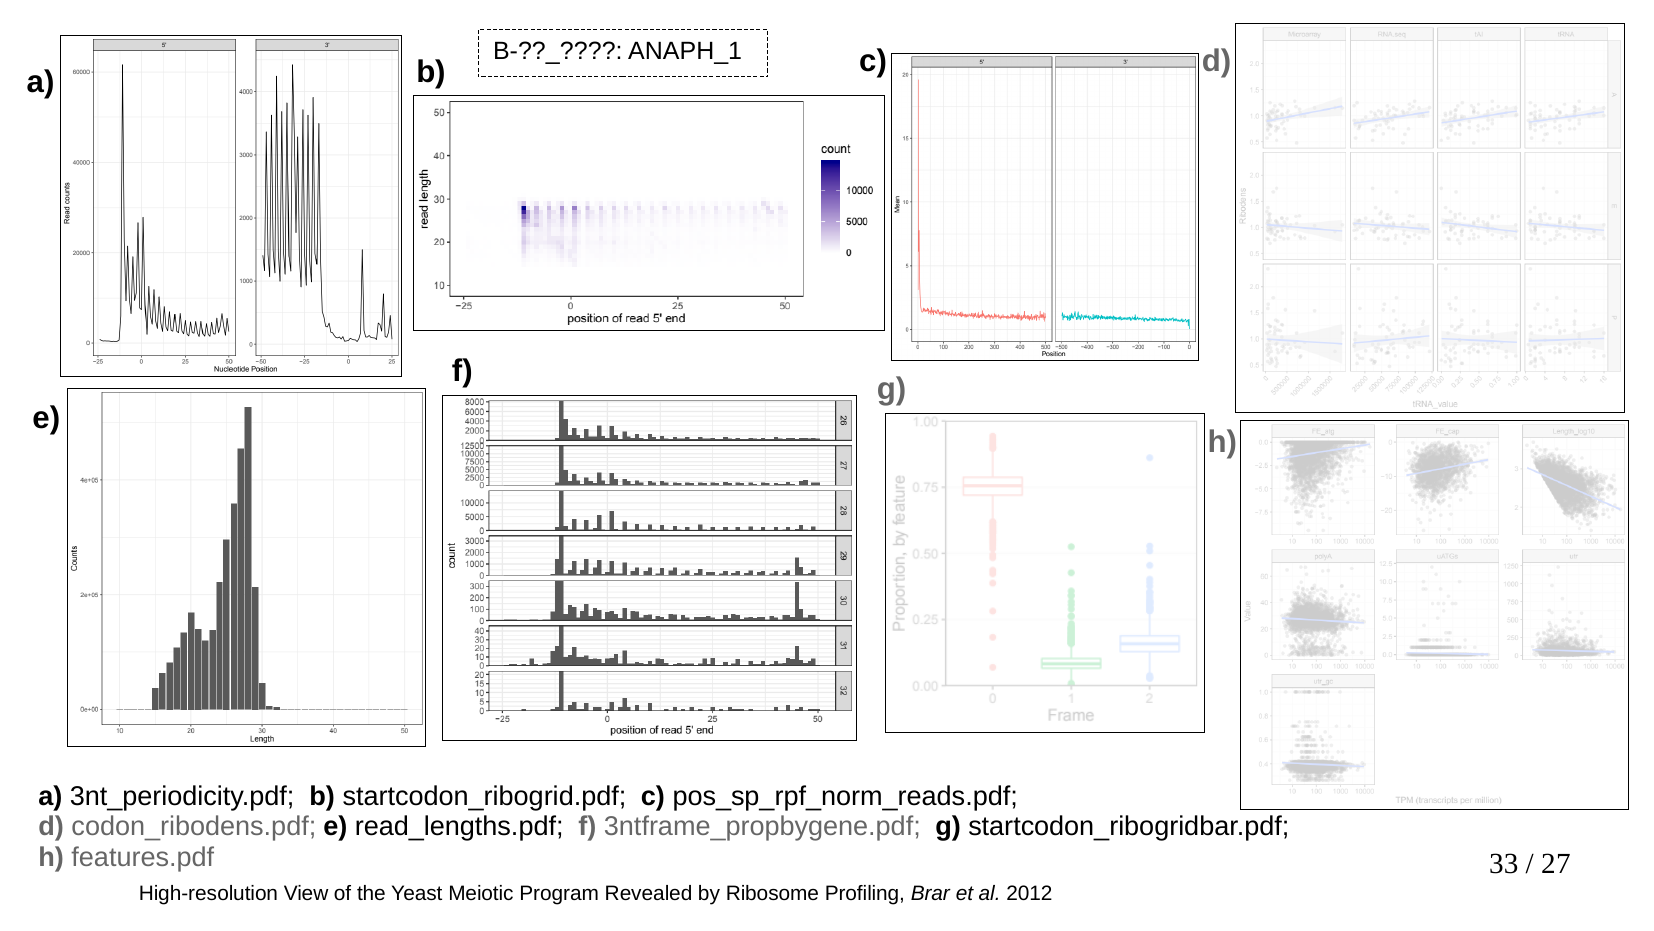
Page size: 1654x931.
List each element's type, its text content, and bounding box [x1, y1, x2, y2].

picture [1235, 23, 1625, 413]
text_box d) [1187, 35, 1258, 86]
picture [1240, 420, 1629, 810]
picture [891, 53, 1199, 361]
picture [885, 413, 1205, 733]
picture [60, 35, 402, 377]
picture [413, 95, 885, 331]
text_box h) [1192, 417, 1264, 467]
picture [442, 395, 857, 741]
text_box b) [401, 47, 467, 97]
text_box g) [862, 363, 934, 414]
text_box B-??_????: ANAPH_1 [478, 29, 768, 77]
text_box a) 3nt_periodicity.pdf; b) startcodon_ribogrid.pdf; c) pos_sp_rpf_norm_reads.pdf; d) codon_ribodens.pdf; e) read_lengths.pdf; f) 3ntframe_propbygene.pdf; g) startcodon_ribogridbar.pdf; h) features.pdf [23, 773, 1406, 880]
text_box e) [17, 393, 89, 443]
text_box f) [437, 346, 508, 396]
text_box c) [844, 35, 916, 86]
picture [67, 388, 426, 747]
text_box a) [11, 56, 83, 107]
text_box High-resolution View of the Yeast Meiotic Program Revealed by Ribosome Profiling, Brar et al. 2012 [124, 874, 1589, 913]
